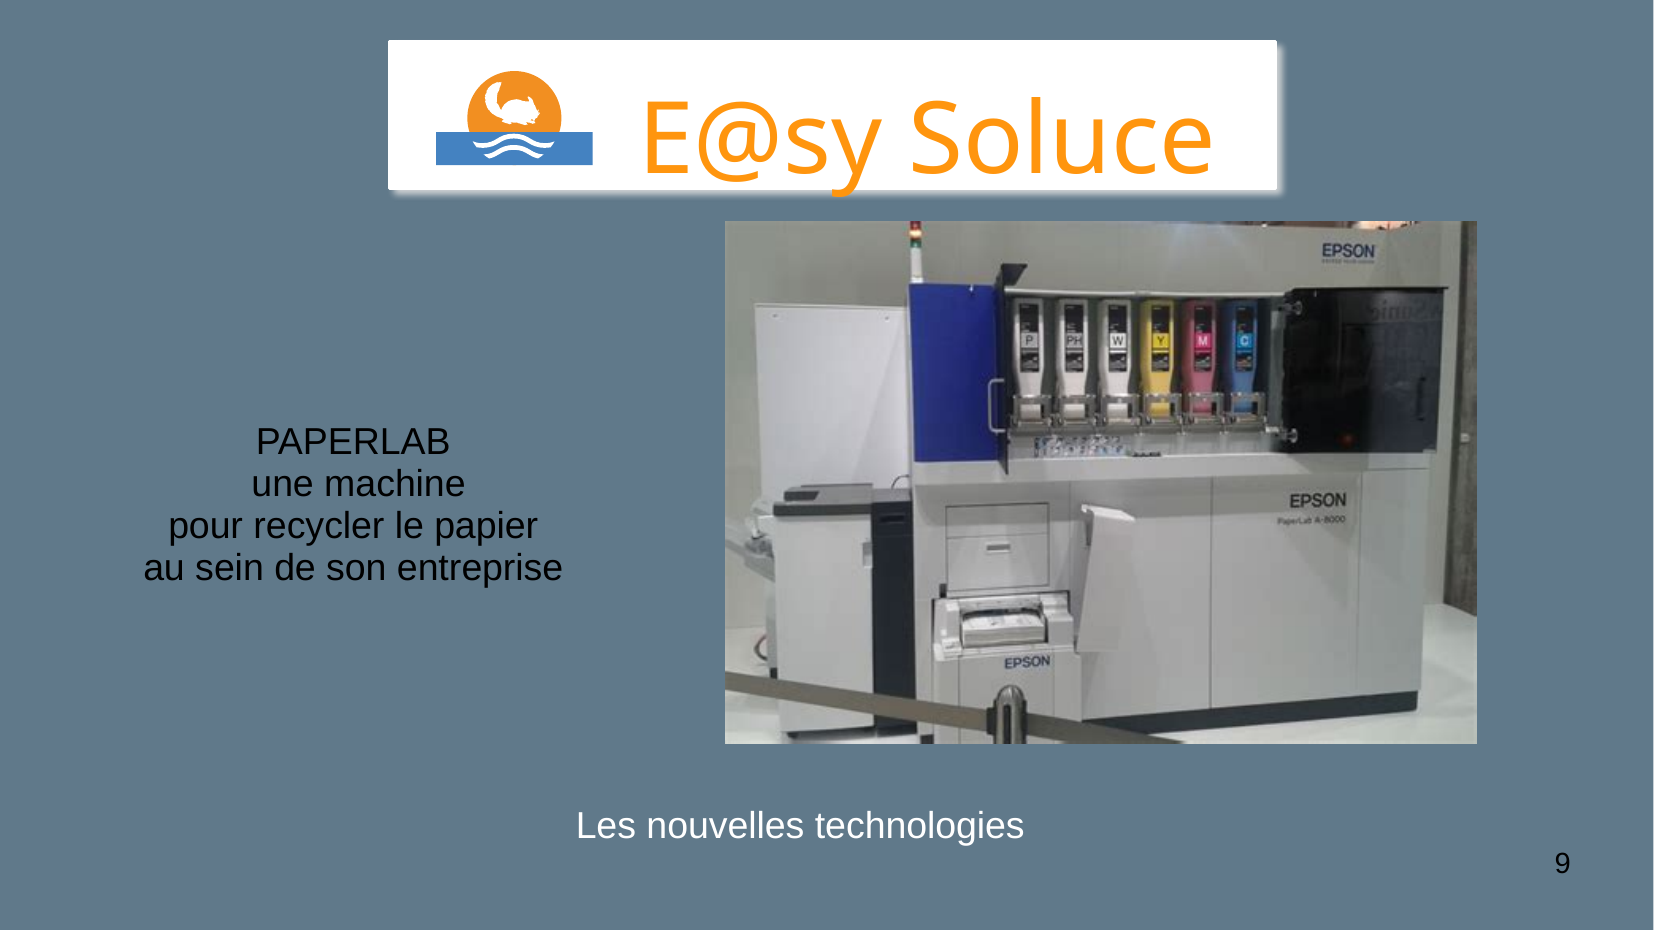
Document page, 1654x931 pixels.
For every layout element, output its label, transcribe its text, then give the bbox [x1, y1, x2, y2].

text_box PAPERLAB une machine pour recycler le papier au sein de son entreprise [118, 413, 591, 597]
text_box Les nouvelles technologies [561, 797, 1063, 857]
picture [725, 221, 1477, 745]
